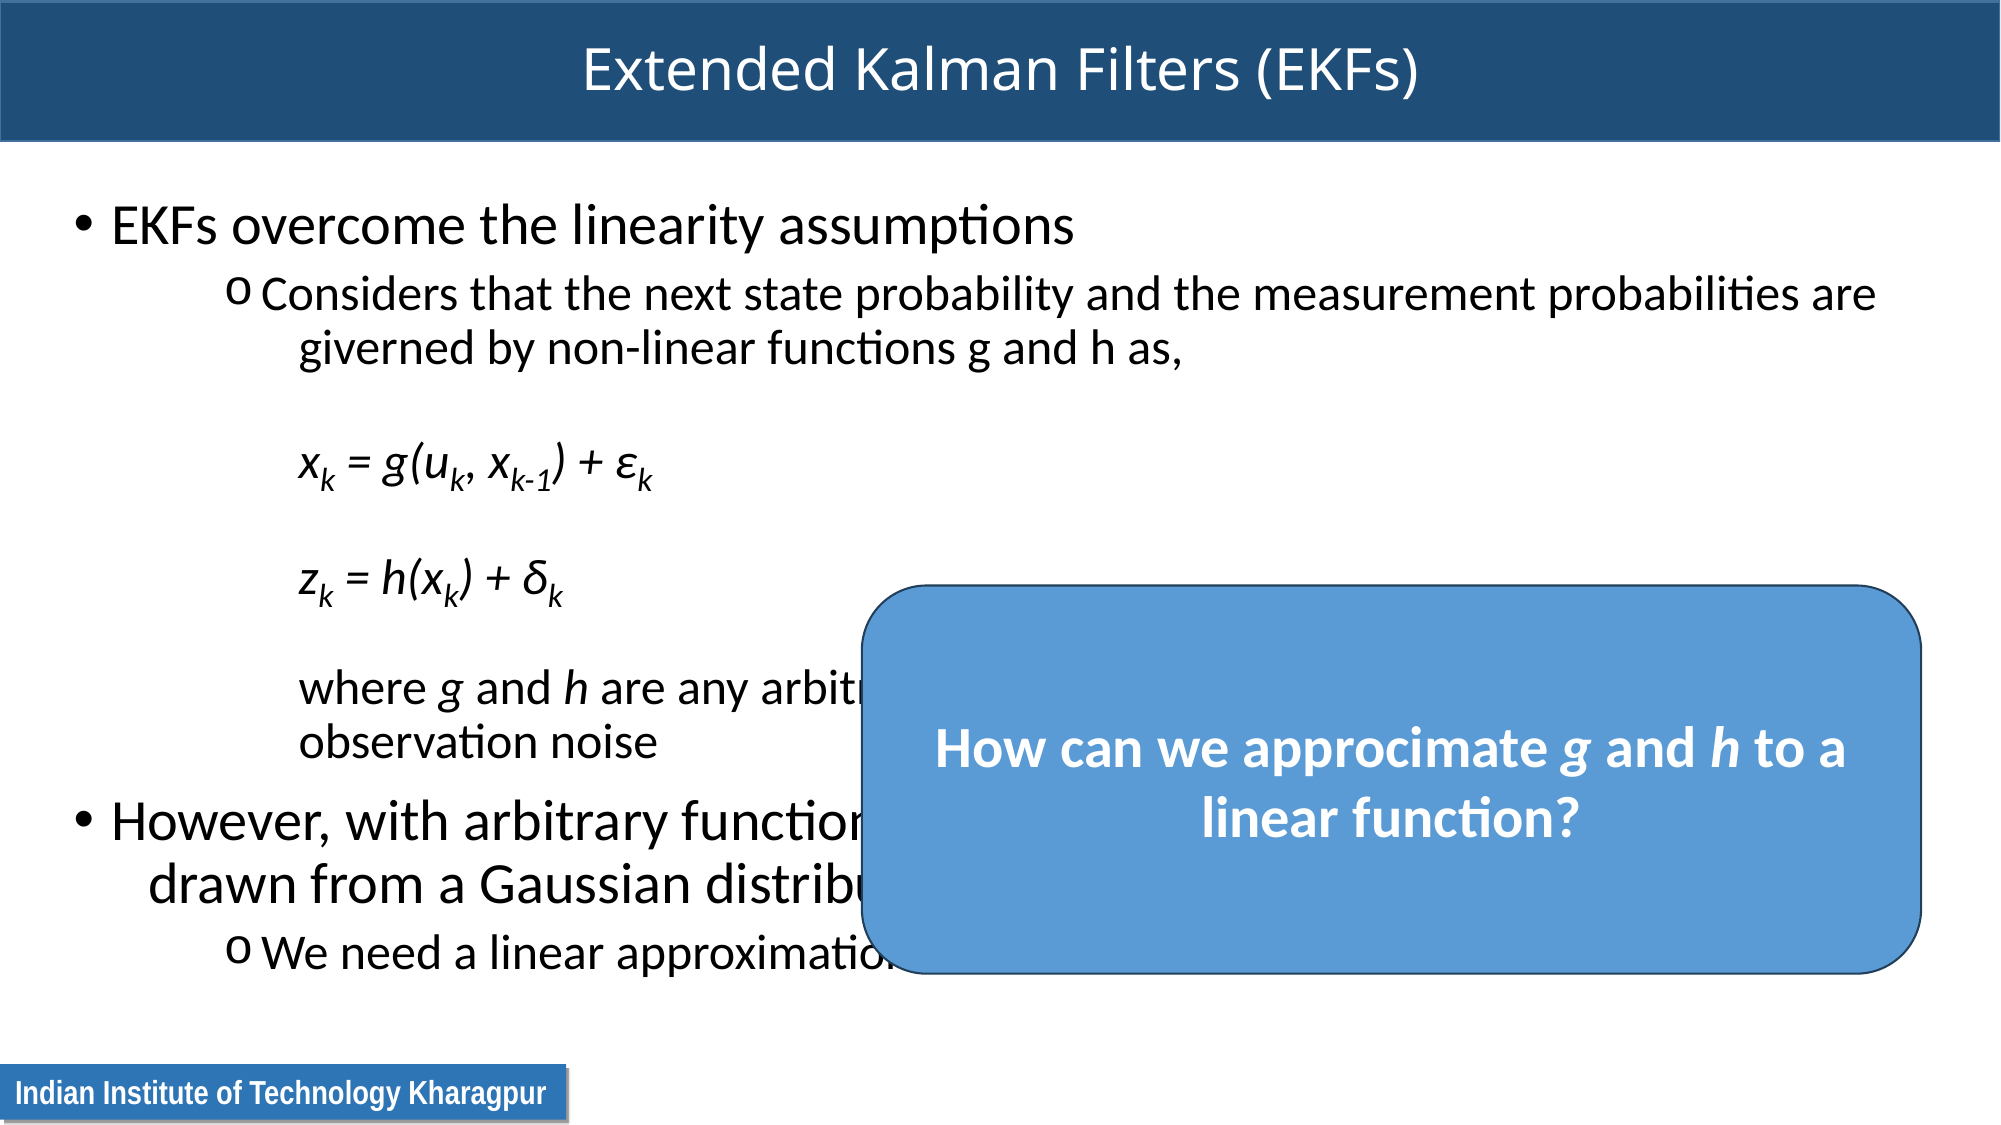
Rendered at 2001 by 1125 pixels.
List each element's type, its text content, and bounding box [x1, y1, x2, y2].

text_box How can we approcimate g and h to a linear function? [861, 585, 1922, 974]
title Extended Kalman Filters (EKFs) [0, 1, 2000, 141]
list EKFs overcome the linearity assumptions Considers that the next state probability and the measurement probabilities are giverned by non-linear functions g and h as, xk = g(uk, xk-1) + εk zk = h(xk) + δk where g and h are any arbitray function, and ε and δ are the process noise and observation noise However, with arbitrary functions, we cannot assume that the noises are drawn from a Gaussian distribution We need a linear approximation of the functions [58, 186, 1954, 1065]
